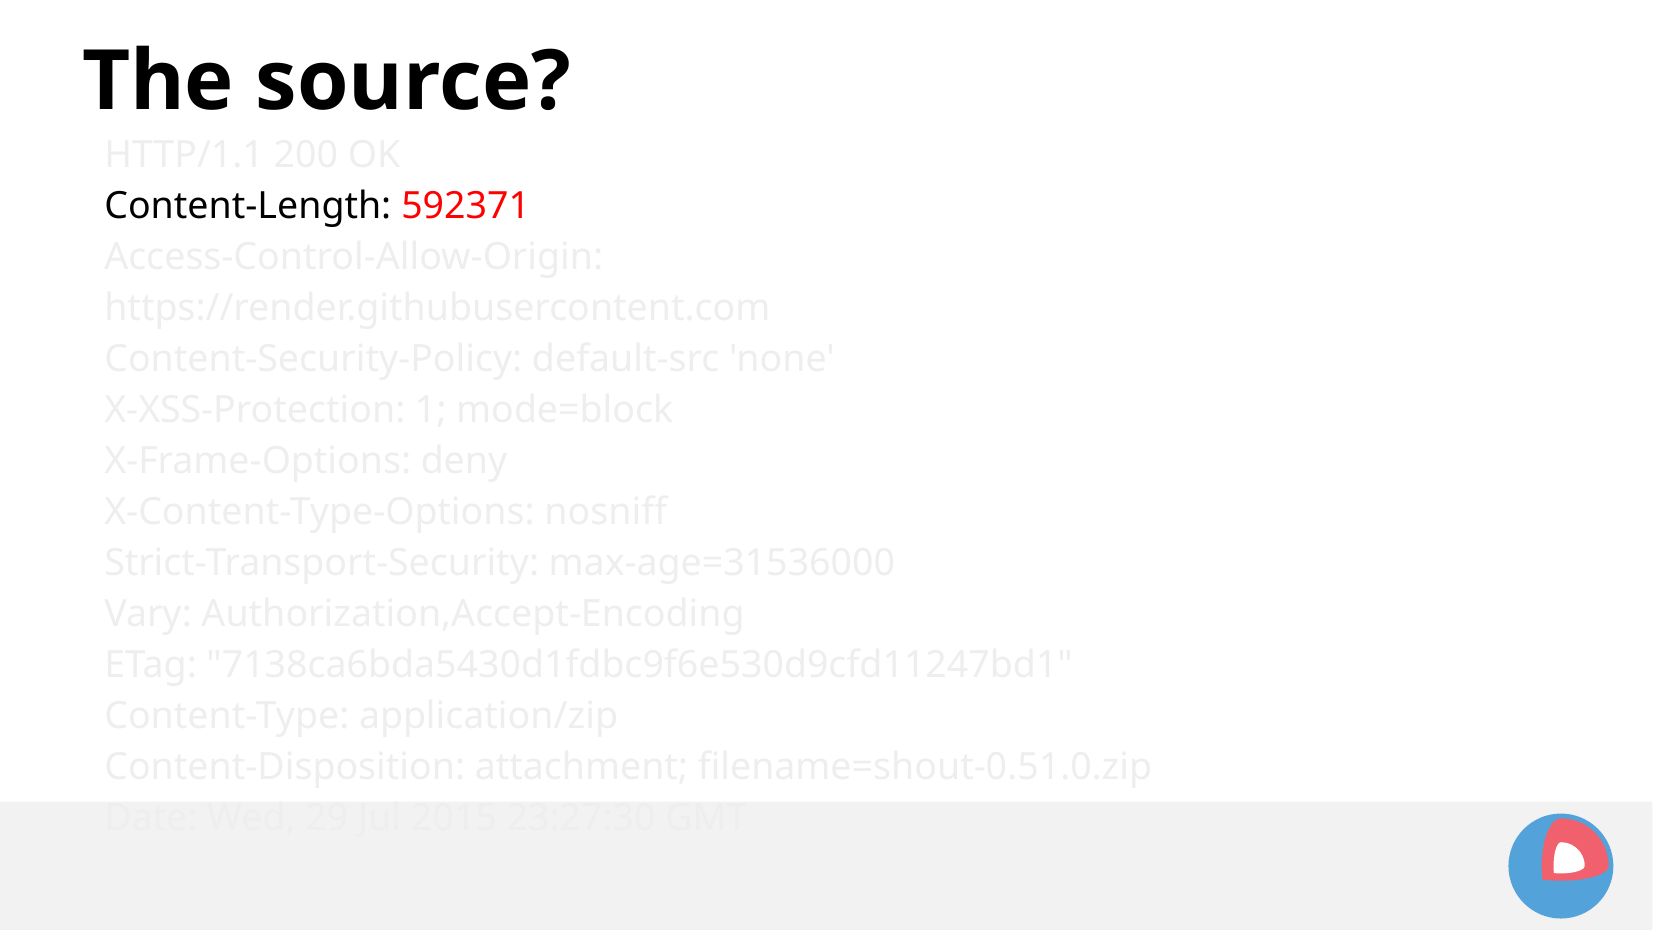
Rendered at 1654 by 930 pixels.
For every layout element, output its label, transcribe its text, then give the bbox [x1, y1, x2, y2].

text_box The source? [67, 12, 531, 133]
text_box HTTP/1.1 200 OK Content-Length: 592371 Access-Control-Allow-Origin: https://render.githubusercontent.com Content-Security-Policy: default-src 'none' X-XSS-Protection: 1; mode=block X-Frame-Options: deny X-Content-Type-Options: nosniff Strict-Transport-Security: max-age=31536000 Vary: Authorization,Accept-Encoding ETag: "7138ca6bda5430d1fdbc9f6e530d9cfd11247bd1" Content-Type: application/zip Content-Disposition: attachment; filename=shout-0.51.0.zip Date: Wed, 29 Jul 2015 23:27:30 GMT [89, 119, 1171, 750]
